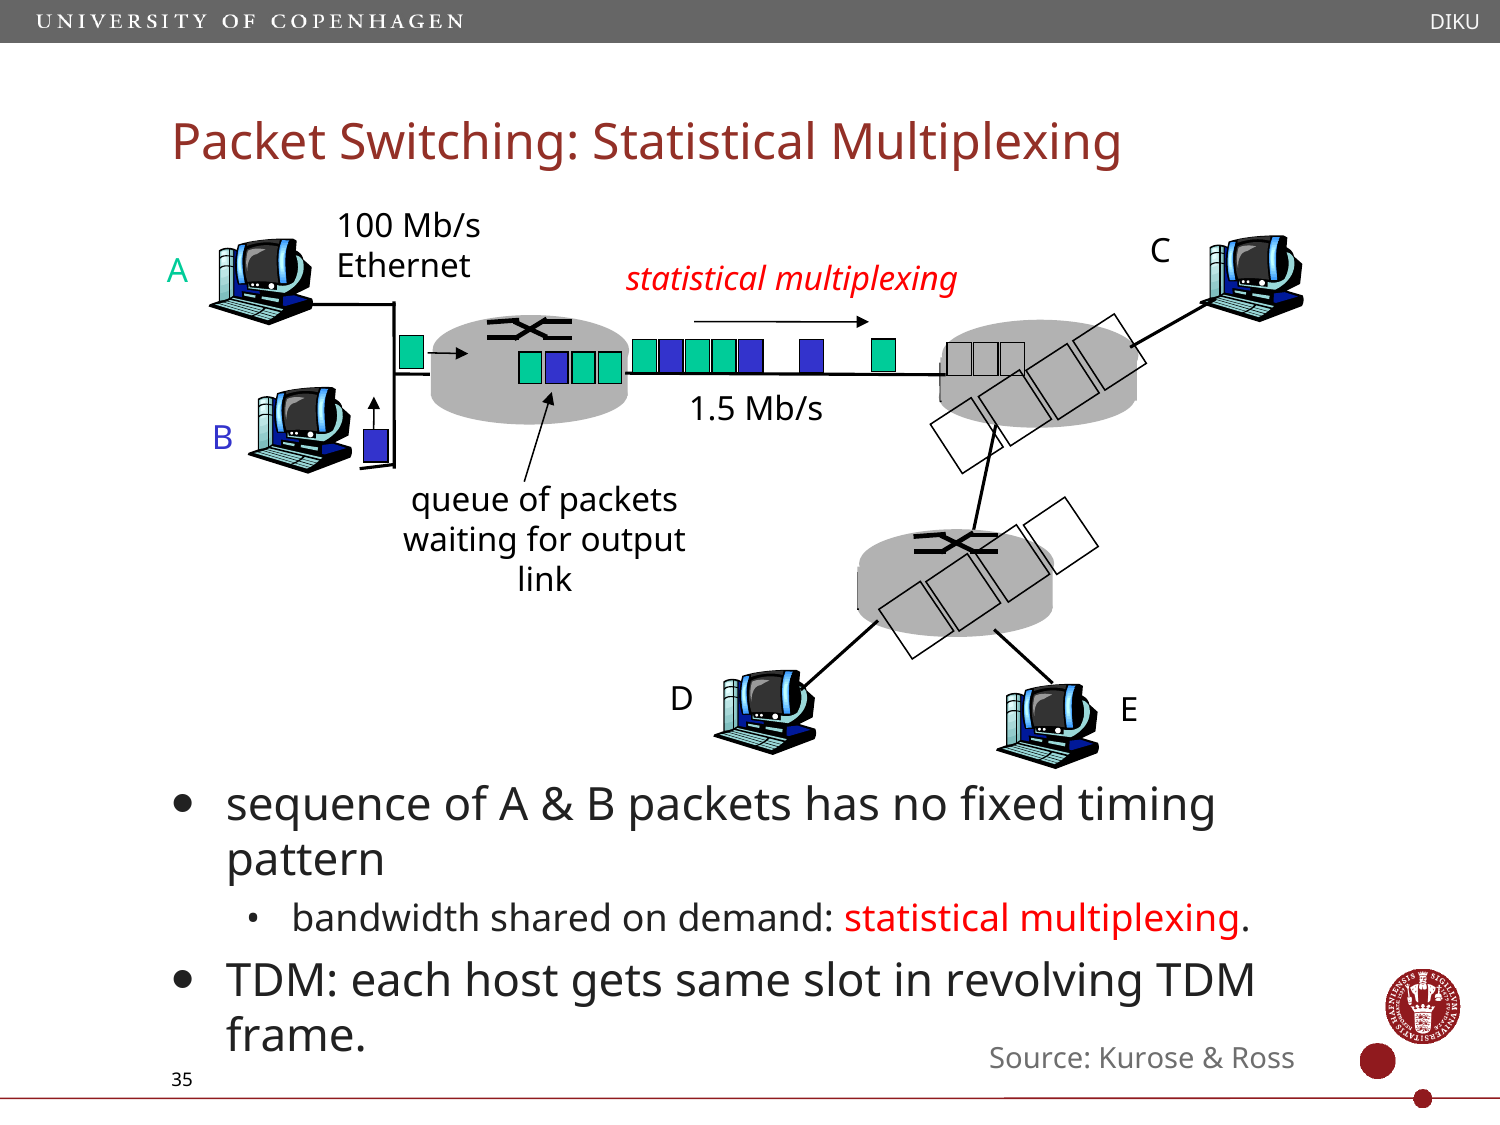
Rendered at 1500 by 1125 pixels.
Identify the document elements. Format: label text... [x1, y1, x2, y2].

picture [0, 910, 1500, 1122]
text_box [799, 339, 824, 373]
picture [297, 913, 309, 929]
text_box [951, 400, 986, 424]
text_box sequence of A & B packets has no fixed timing pattern bandwidth shared on demand: statistical multiplexing. TDM: each host gets same slot in revolving TDM frame. [171, 774, 1329, 900]
text_box A [152, 241, 203, 297]
picture [363, 913, 375, 929]
picture [247, 386, 354, 474]
text_box <number> [171, 1067, 522, 1092]
text_box [981, 376, 1049, 428]
text_box [363, 429, 388, 463]
text_box 100 Mb/s Ethernet [321, 196, 497, 292]
text_box [738, 339, 763, 373]
text_box [1038, 544, 1055, 567]
picture [682, 913, 694, 929]
text_box Source: Kurose & Ross [974, 1031, 1341, 1083]
text_box E [1105, 680, 1154, 737]
text_box [948, 343, 971, 375]
text_box DIKU [469, 0, 1495, 43]
text_box [1001, 343, 1024, 375]
text_box [1028, 346, 1097, 418]
picture [208, 237, 315, 326]
text_box [928, 556, 998, 629]
picture [425, 913, 437, 929]
picture [805, 913, 817, 929]
text_box C [1134, 221, 1186, 277]
text_box [940, 344, 946, 373]
text_box [430, 315, 630, 425]
text_box 1.5 Mb/s [673, 379, 839, 435]
text_box [881, 584, 952, 637]
text_box statistical multiplexing [611, 249, 974, 305]
text_box [658, 339, 684, 373]
picture [594, 913, 606, 929]
text_box B [197, 408, 249, 465]
text_box [857, 529, 1053, 637]
picture [713, 669, 818, 755]
text_box [940, 319, 1137, 428]
text_box D [654, 669, 709, 726]
text_box [963, 537, 995, 549]
text_box [978, 533, 1047, 600]
text_box [1075, 326, 1139, 388]
picture [996, 683, 1101, 770]
text_box Packet Switching: Statistical Multiplexing [171, 75, 1329, 171]
picture [1199, 234, 1306, 323]
text_box queue of packets waiting for output link [388, 470, 702, 606]
